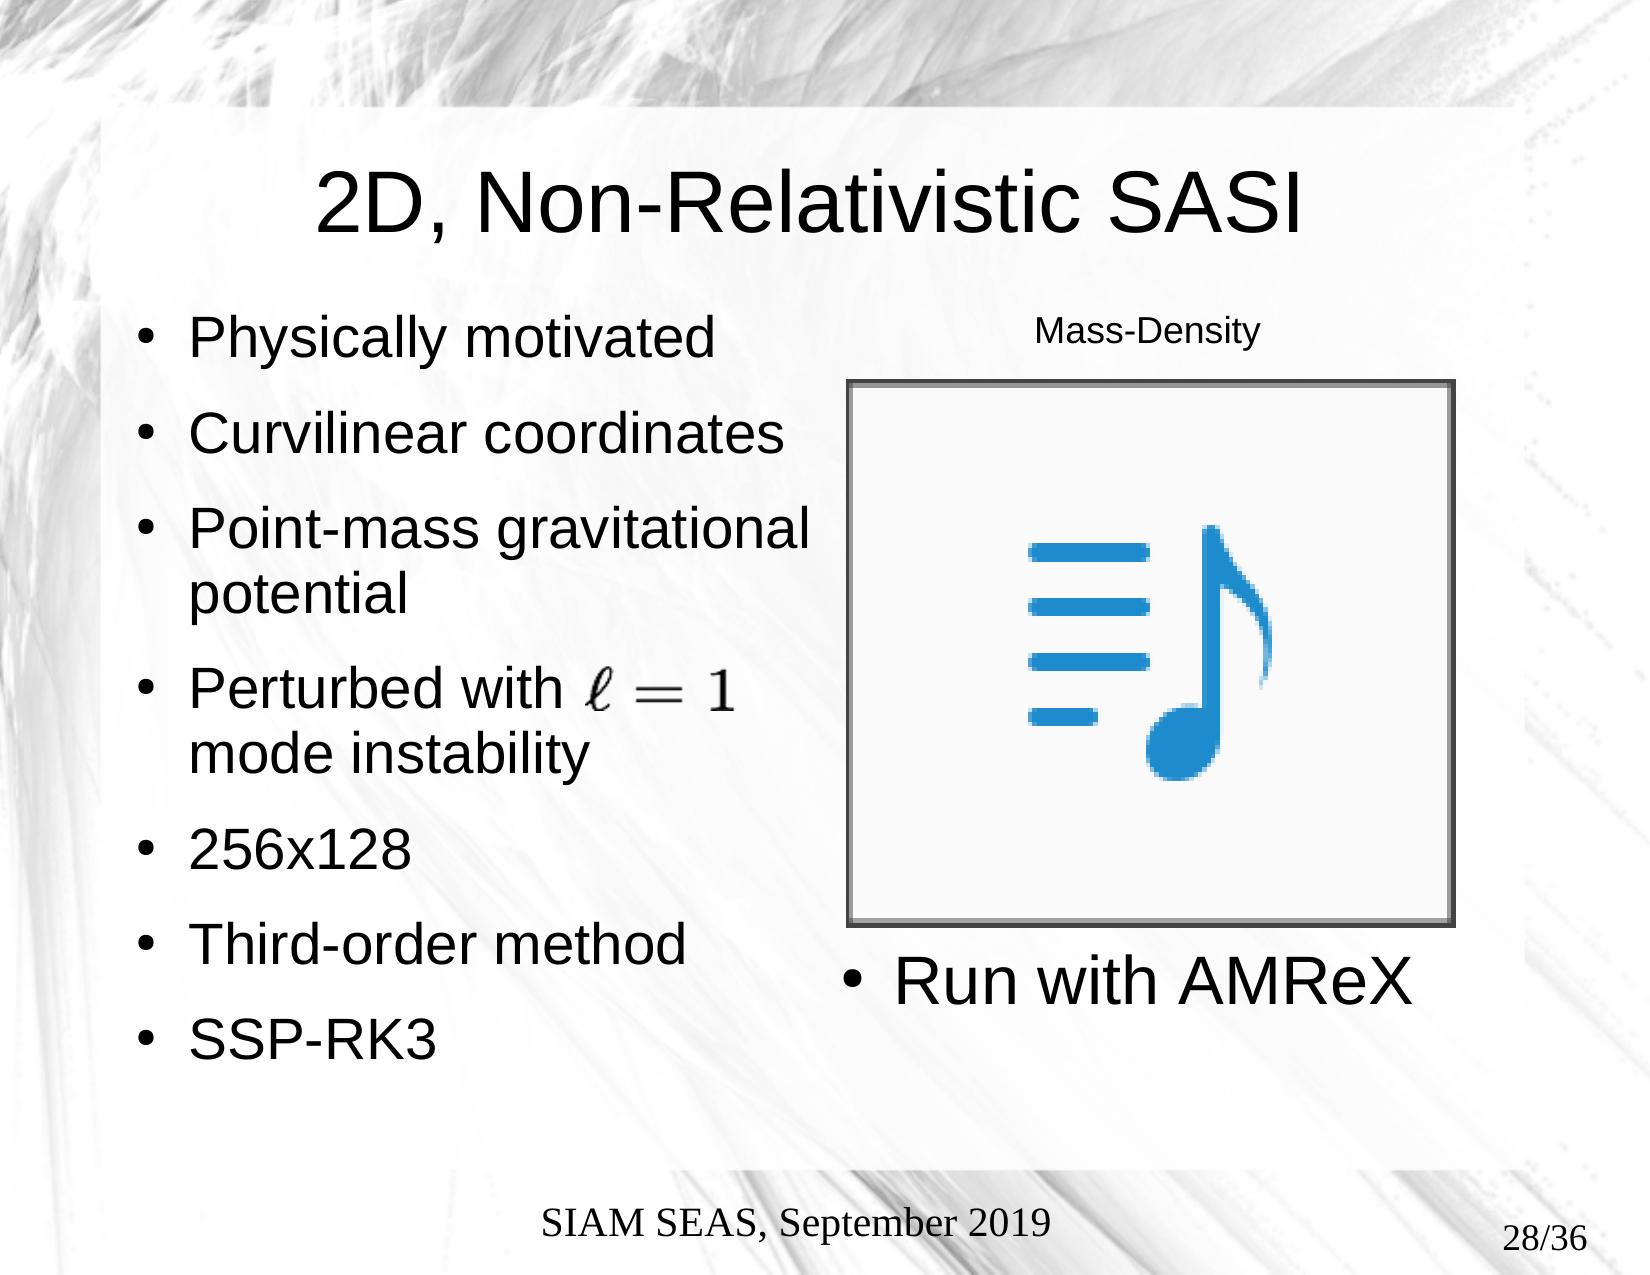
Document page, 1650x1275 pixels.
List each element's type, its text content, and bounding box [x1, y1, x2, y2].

list Run with AMReX [822, 942, 1531, 1153]
text_box [844, 378, 1457, 929]
title 2D, Non-Relativistic SASI [117, 115, 1503, 288]
list Physically motivated Curvilinear coordinates Point-mass gravitational potential Perturbed with mode instability 256x128 Third-order method SSP-RK3 [117, 305, 826, 1146]
picture [0, 0, 1650, 1275]
text_box Mass-Density [855, 302, 1441, 360]
